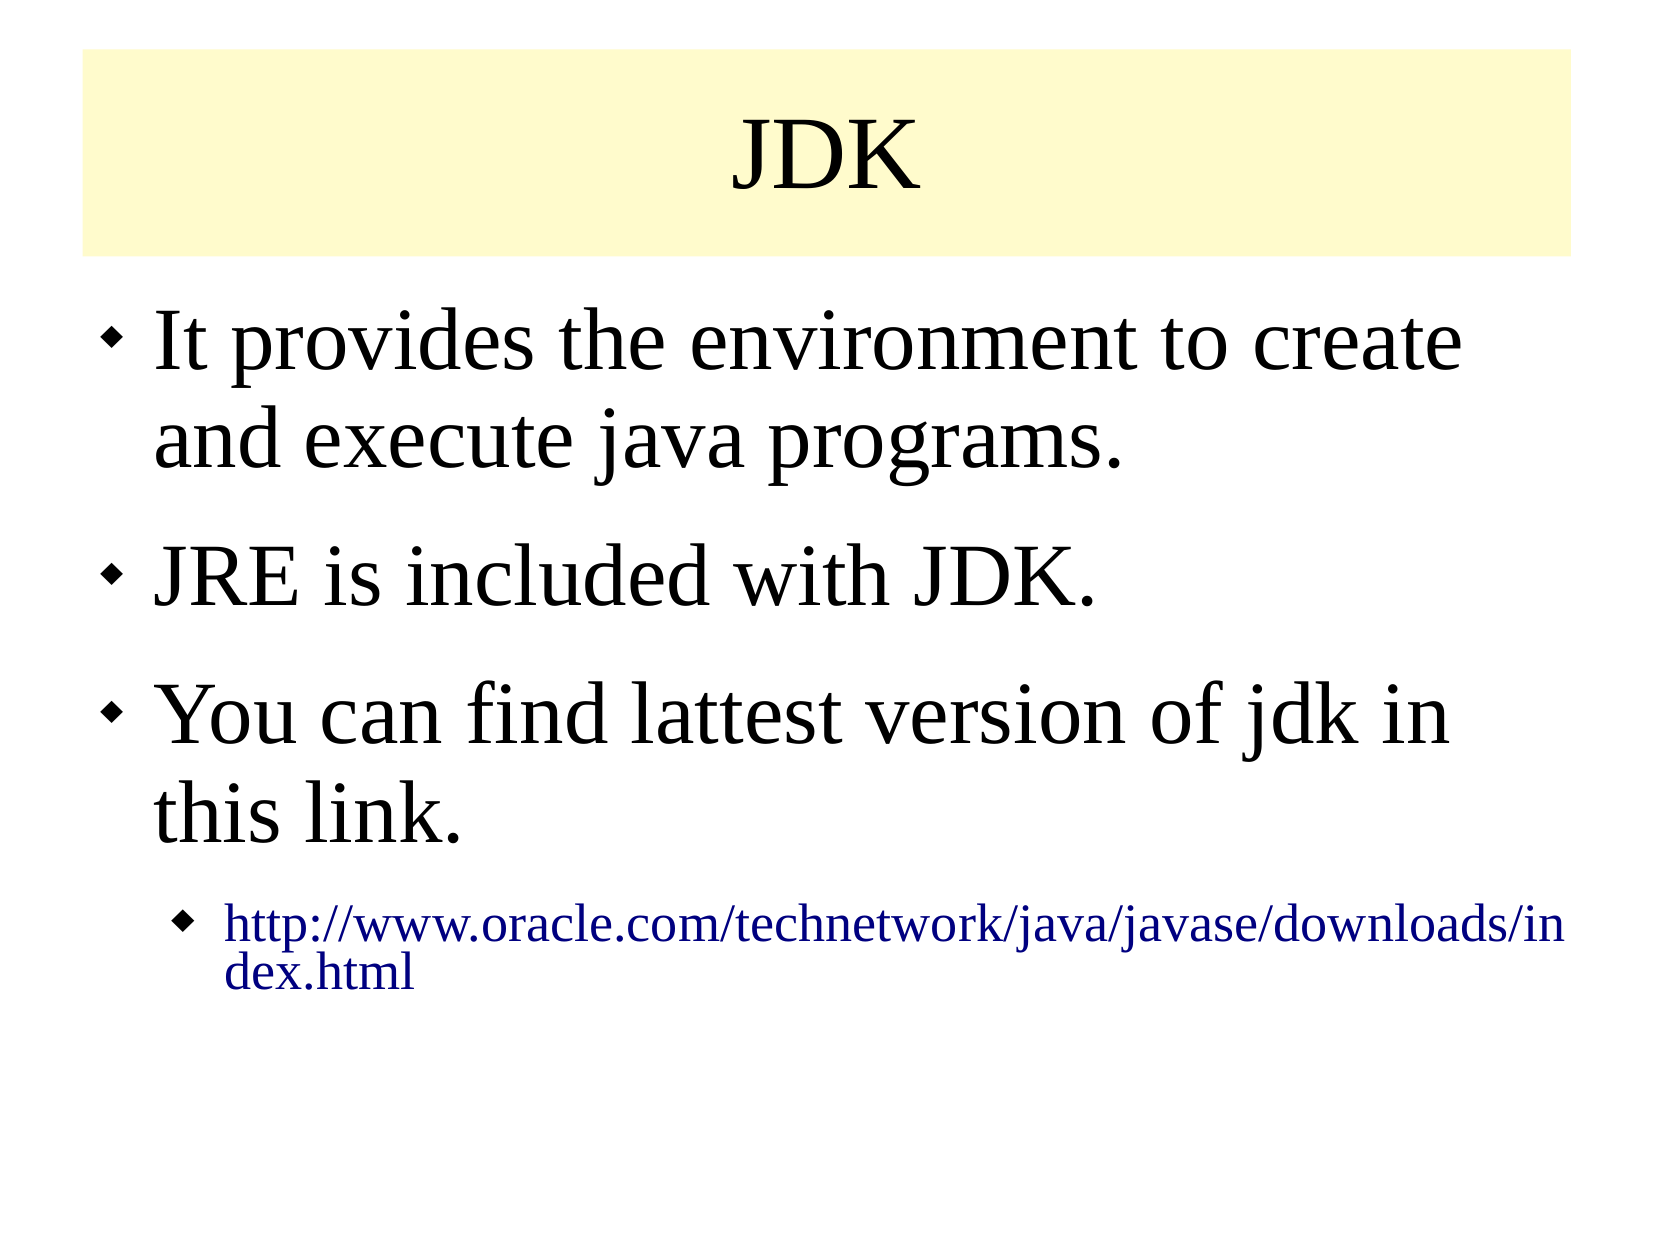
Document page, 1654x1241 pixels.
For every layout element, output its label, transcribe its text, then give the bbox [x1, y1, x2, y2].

title JDK [82, 49, 1571, 257]
list It provides the environment to create and execute java programs. JRE is included with JDK. You can find lattest version of jdk in this link. http://www.oracle.com/technetwork/java/javase/downloads/index.html [82, 290, 1571, 1010]
